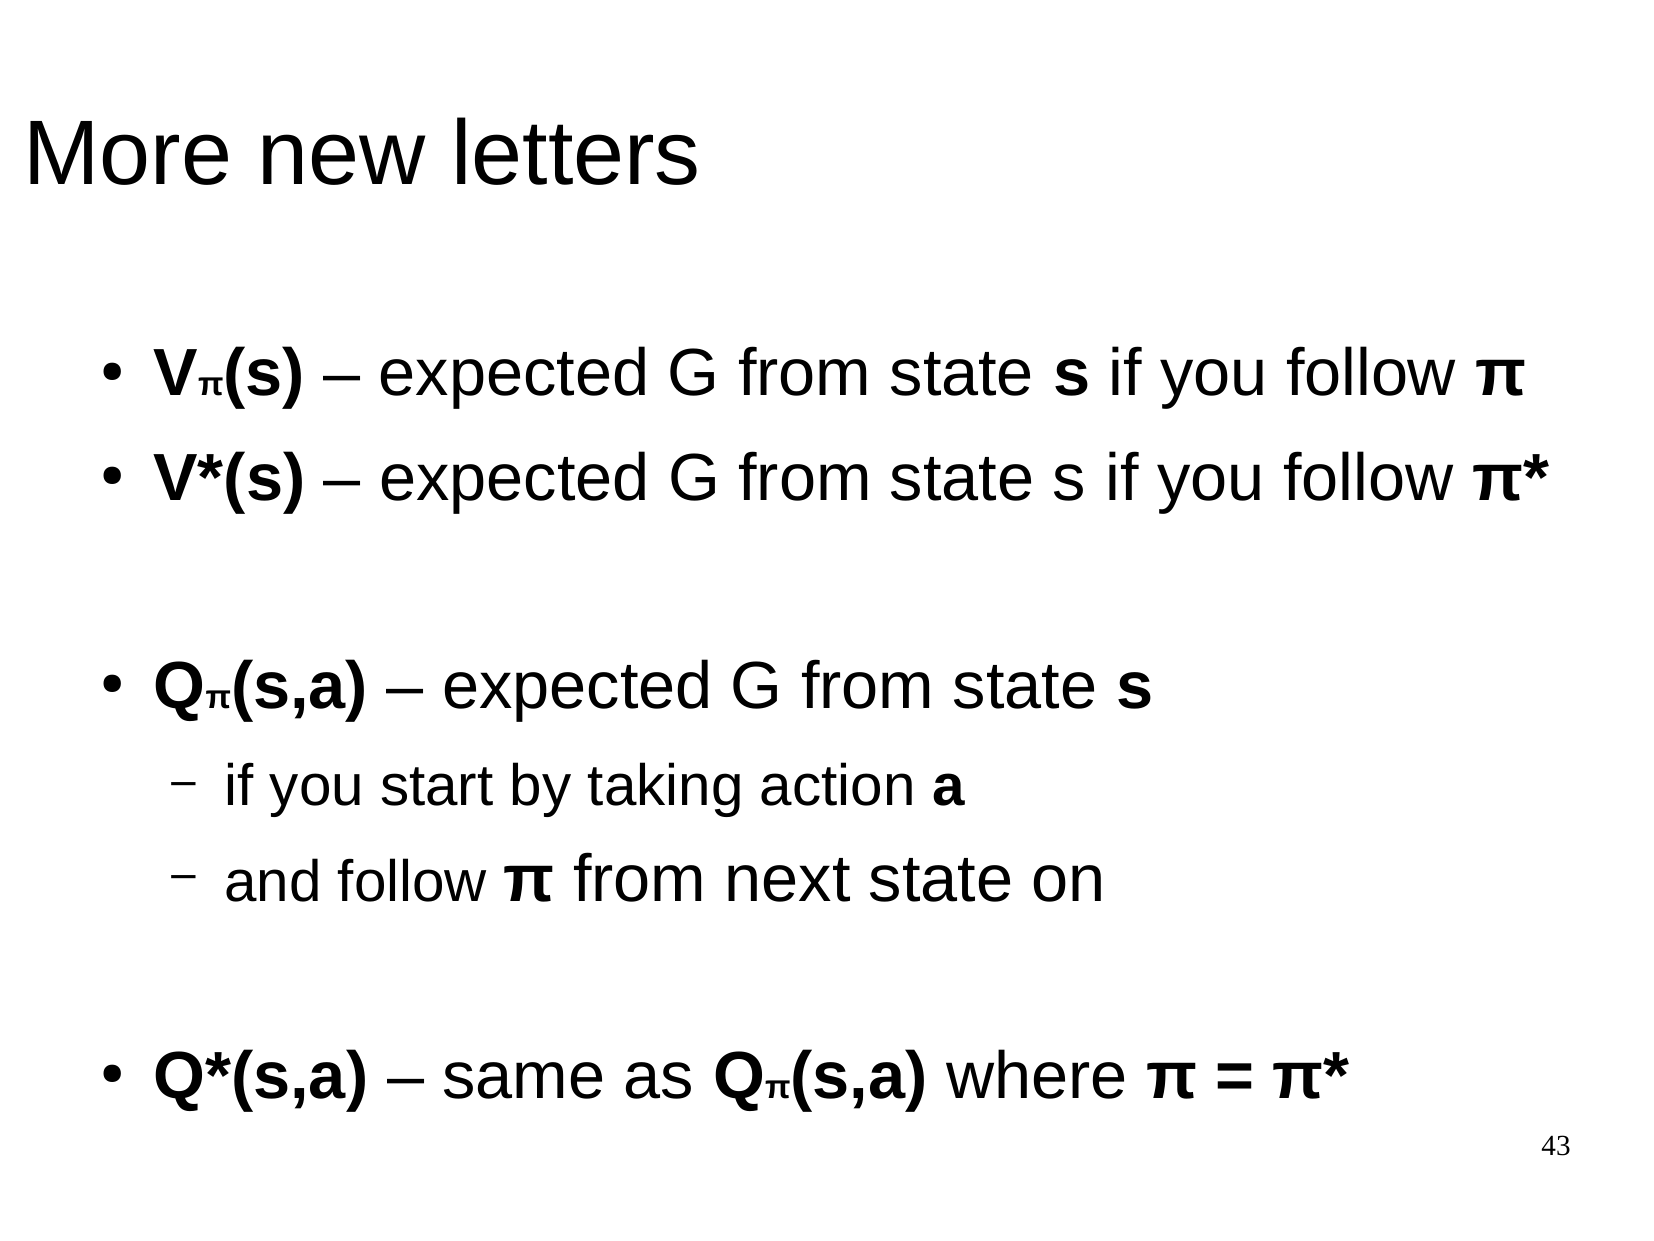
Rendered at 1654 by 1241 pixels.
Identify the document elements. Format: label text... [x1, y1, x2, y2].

list Vπ(s) – expected G from state s if you follow π V*(s) – expected G from state s if you follow π* Qπ(s,a) – expected G from state s if you start by taking action a and follow π from next state on Q*(s,a) – same as Qπ(s,a) where π = π* [82, 231, 1571, 1182]
title More new letters [23, 49, 1512, 257]
